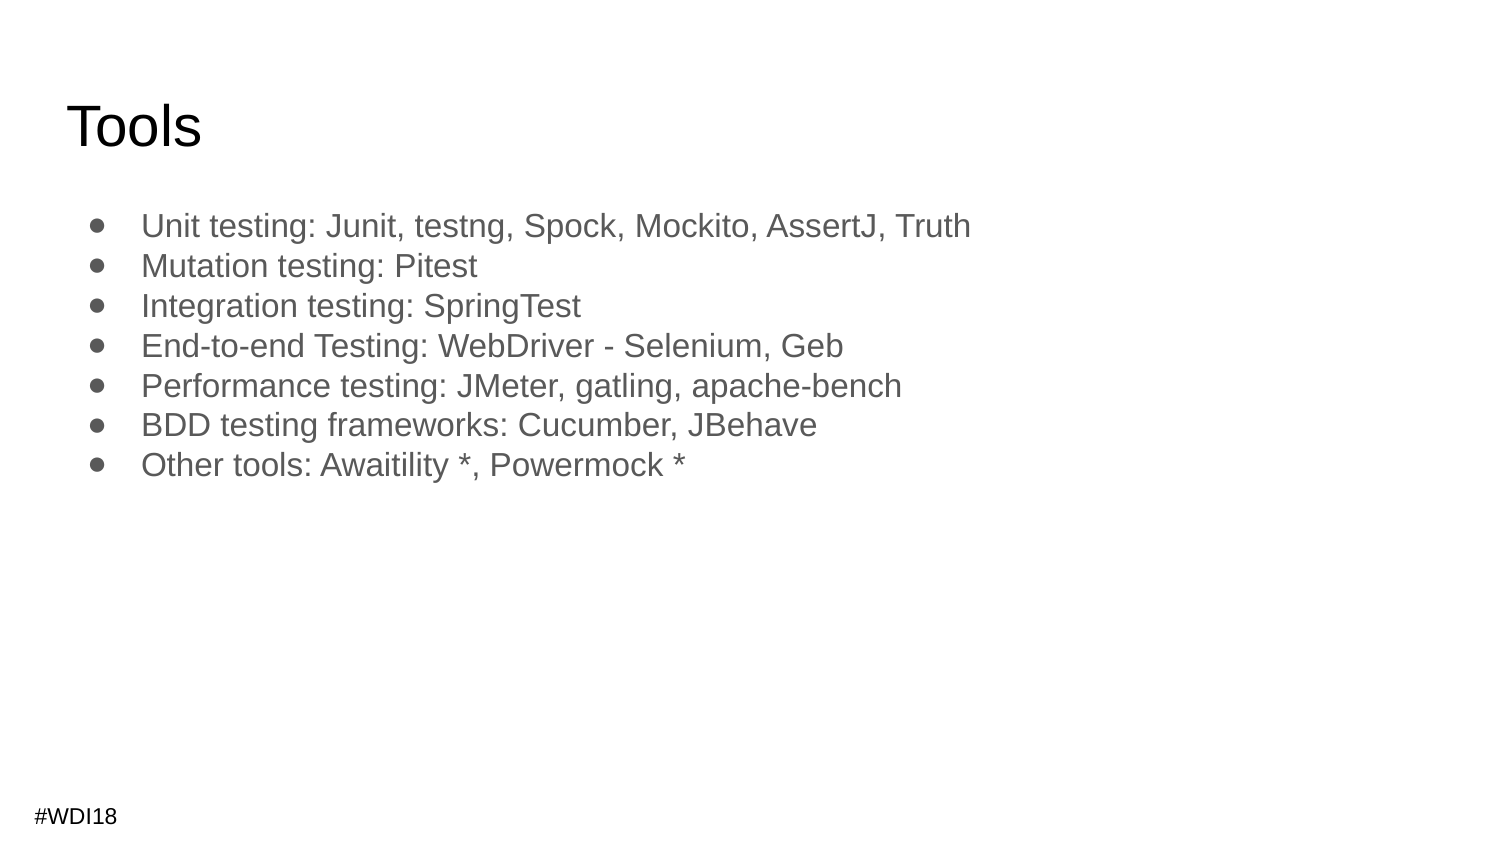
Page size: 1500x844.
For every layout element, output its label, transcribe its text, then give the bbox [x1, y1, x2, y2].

title Tools [51, 72, 1449, 167]
text_box #WDI18 [0, 786, 247, 844]
list Unit testing: Junit, testng, Spock, Mockito, AssertJ, Truth Mutation testing: Pitest Integration testing: SpringTest End-to-end Testing: WebDriver - Selenium, Geb Performance testing: JMeter, gatling, apache-bench BDD testing frameworks: Cucumber, JBehave Other tools: Awaitility *, Powermock * [51, 189, 1449, 650]
